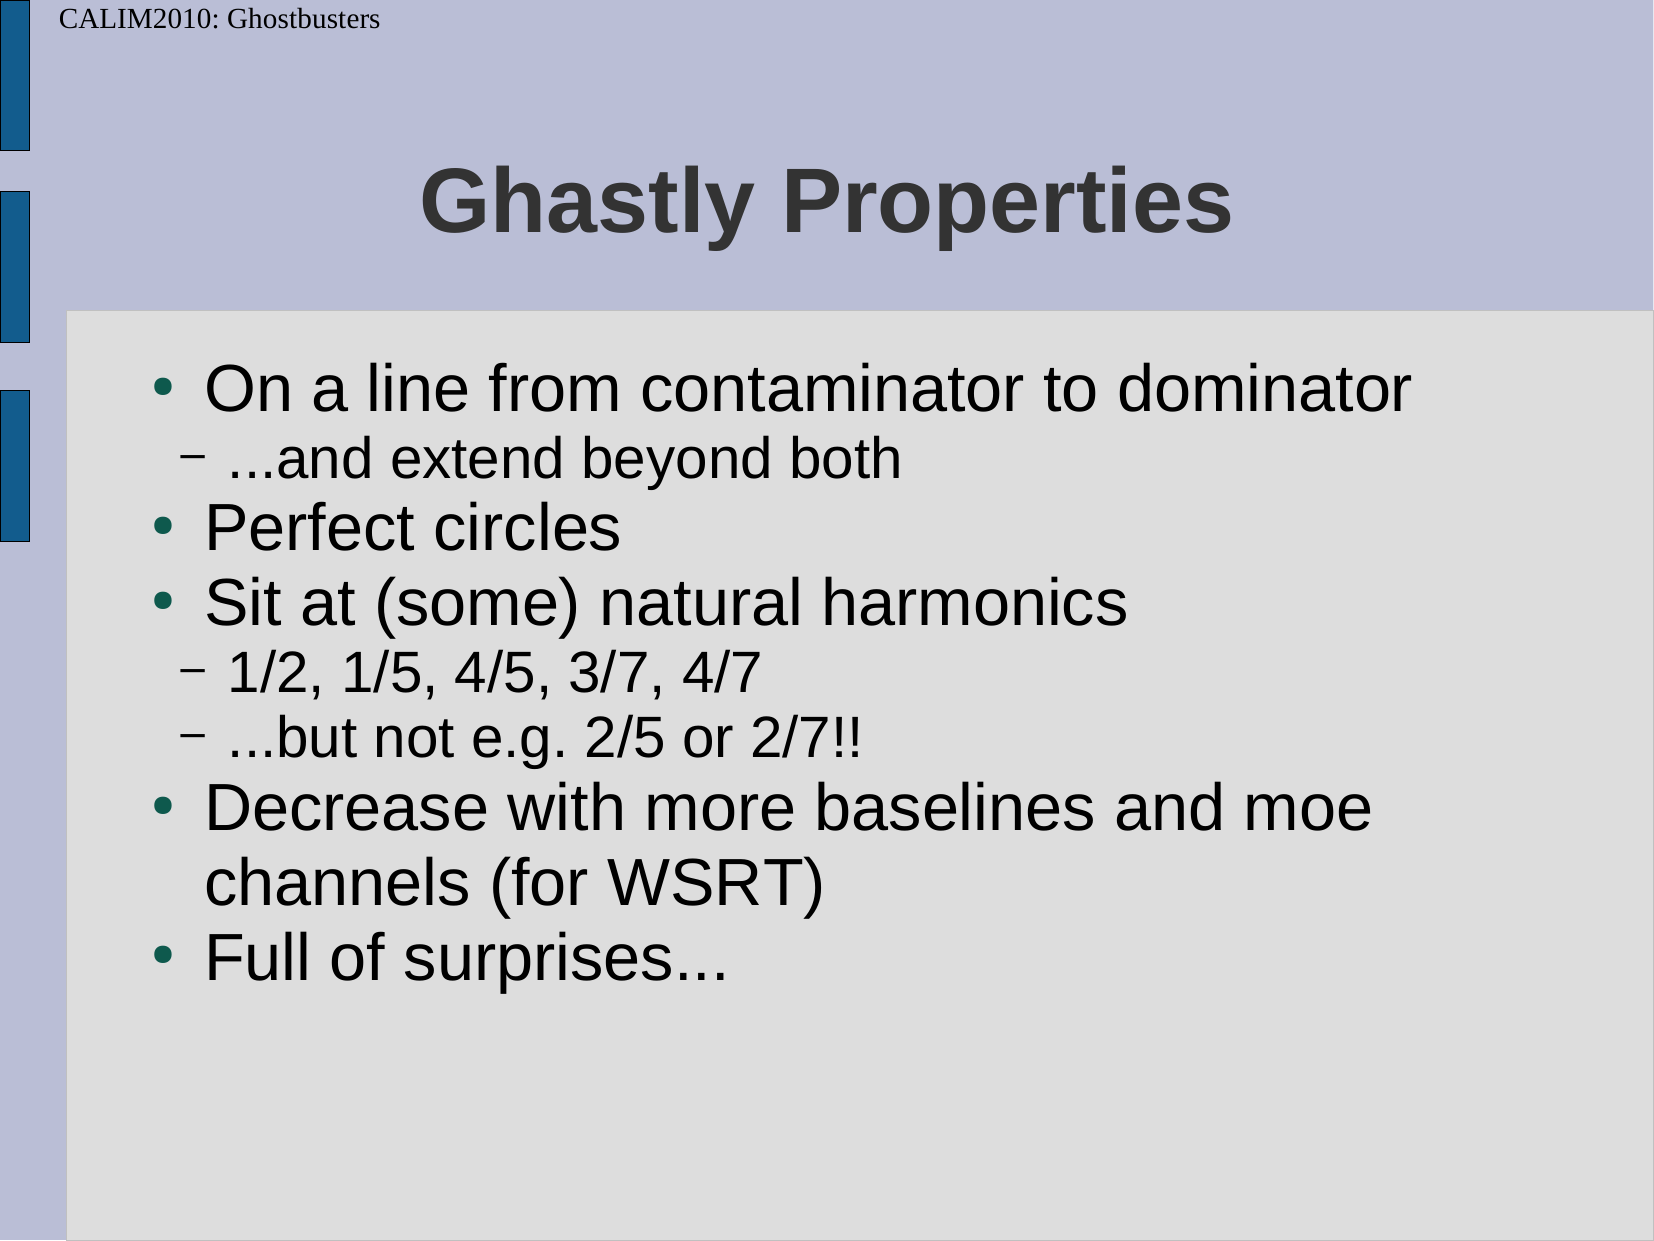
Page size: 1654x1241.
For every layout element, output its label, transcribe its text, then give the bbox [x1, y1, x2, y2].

list On a line from contaminator to dominator ...and extend beyond both Perfect circles Sit at (some) natural harmonics 1/2, 1/5, 4/5, 3/7, 4/7 ...but not e.g. 2/5 or 2/7!! Decrease with more baselines and moe channels (for WSRT) Full of surprises... [133, 350, 1546, 1155]
title Ghastly Properties [121, 104, 1534, 297]
